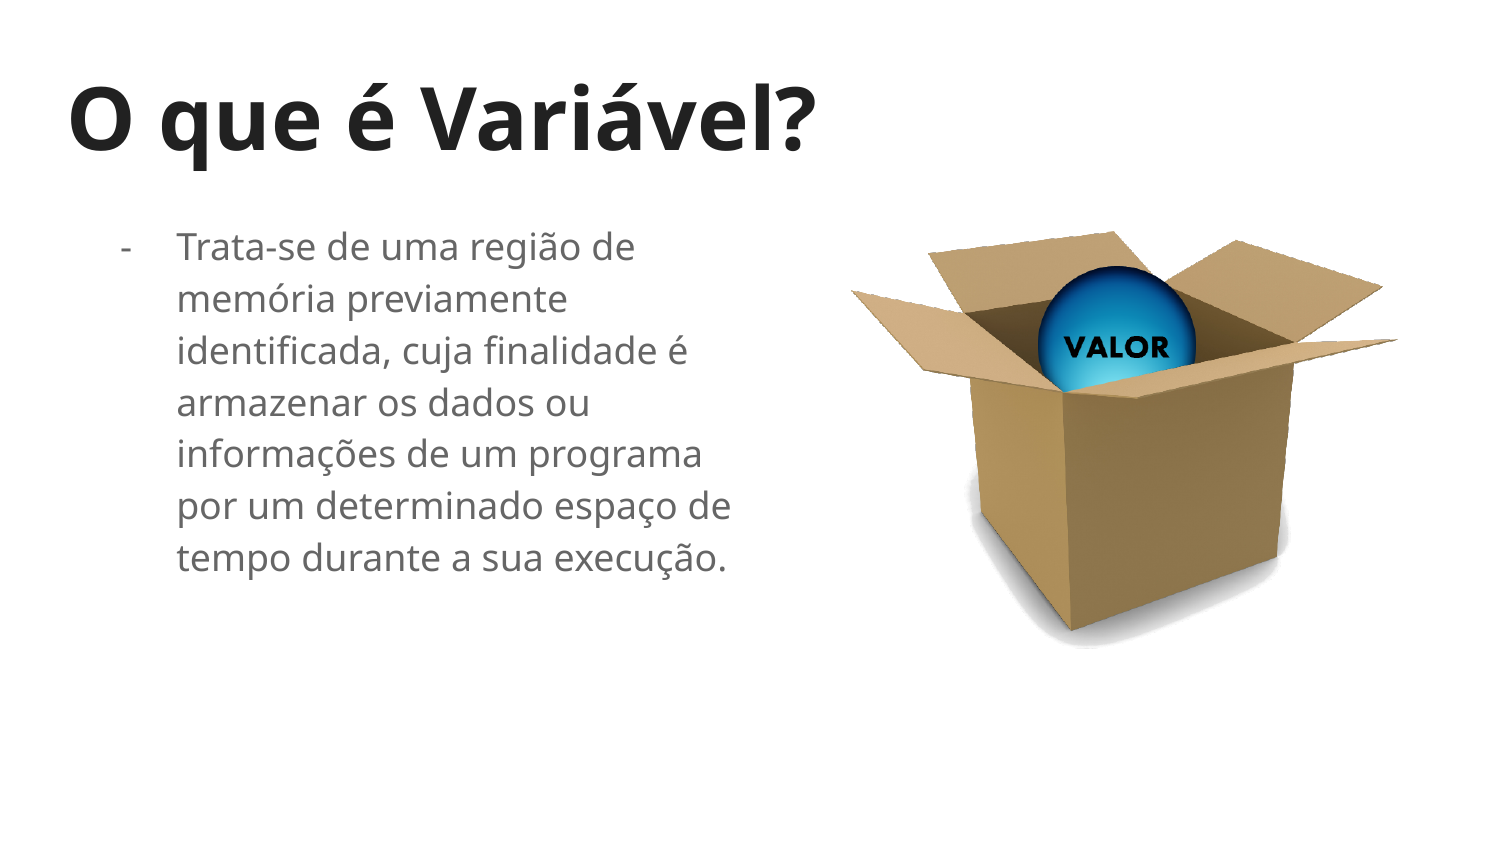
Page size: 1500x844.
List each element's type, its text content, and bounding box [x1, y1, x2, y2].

picture [811, 0, 1500, 680]
title O que é Variável? [51, 48, 811, 180]
list Trata-se de uma região de memória previamente identificada, cuja finalidade é armazenar os dados ou informações de um programa por um determinado espaço de tempo durante a sua execução. [86, 201, 785, 750]
